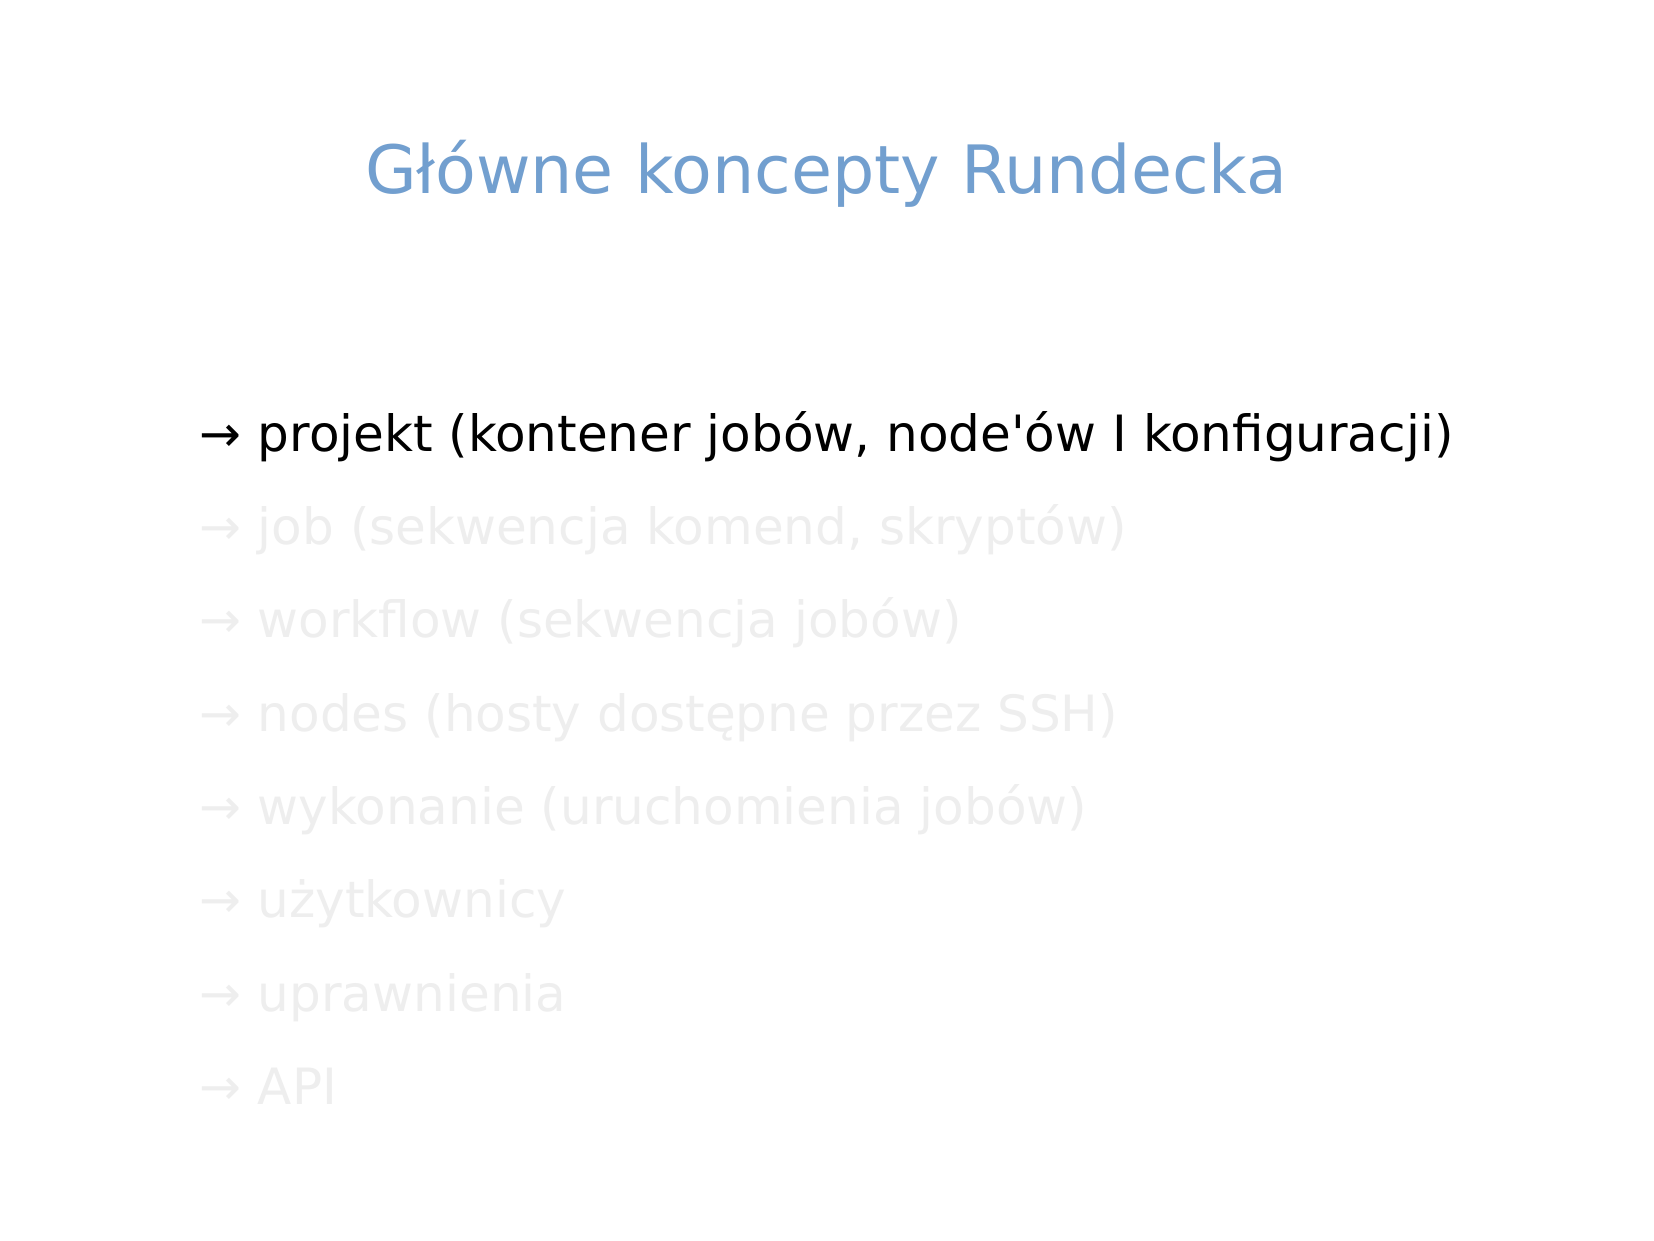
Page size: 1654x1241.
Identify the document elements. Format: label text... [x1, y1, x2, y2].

text_box Główne koncepty Rundecka [350, 123, 1304, 217]
text_box → projekt (kontener jobów, node'ów I konfiguracji) → job (sekwencja komend, skryptów) → workflow (sekwencja jobów) → nodes (hosty dostępne przez SSH) → wykonanie (uruchomienia jobów) → użytkownicy → uprawnienia → API [185, 368, 1469, 1095]
